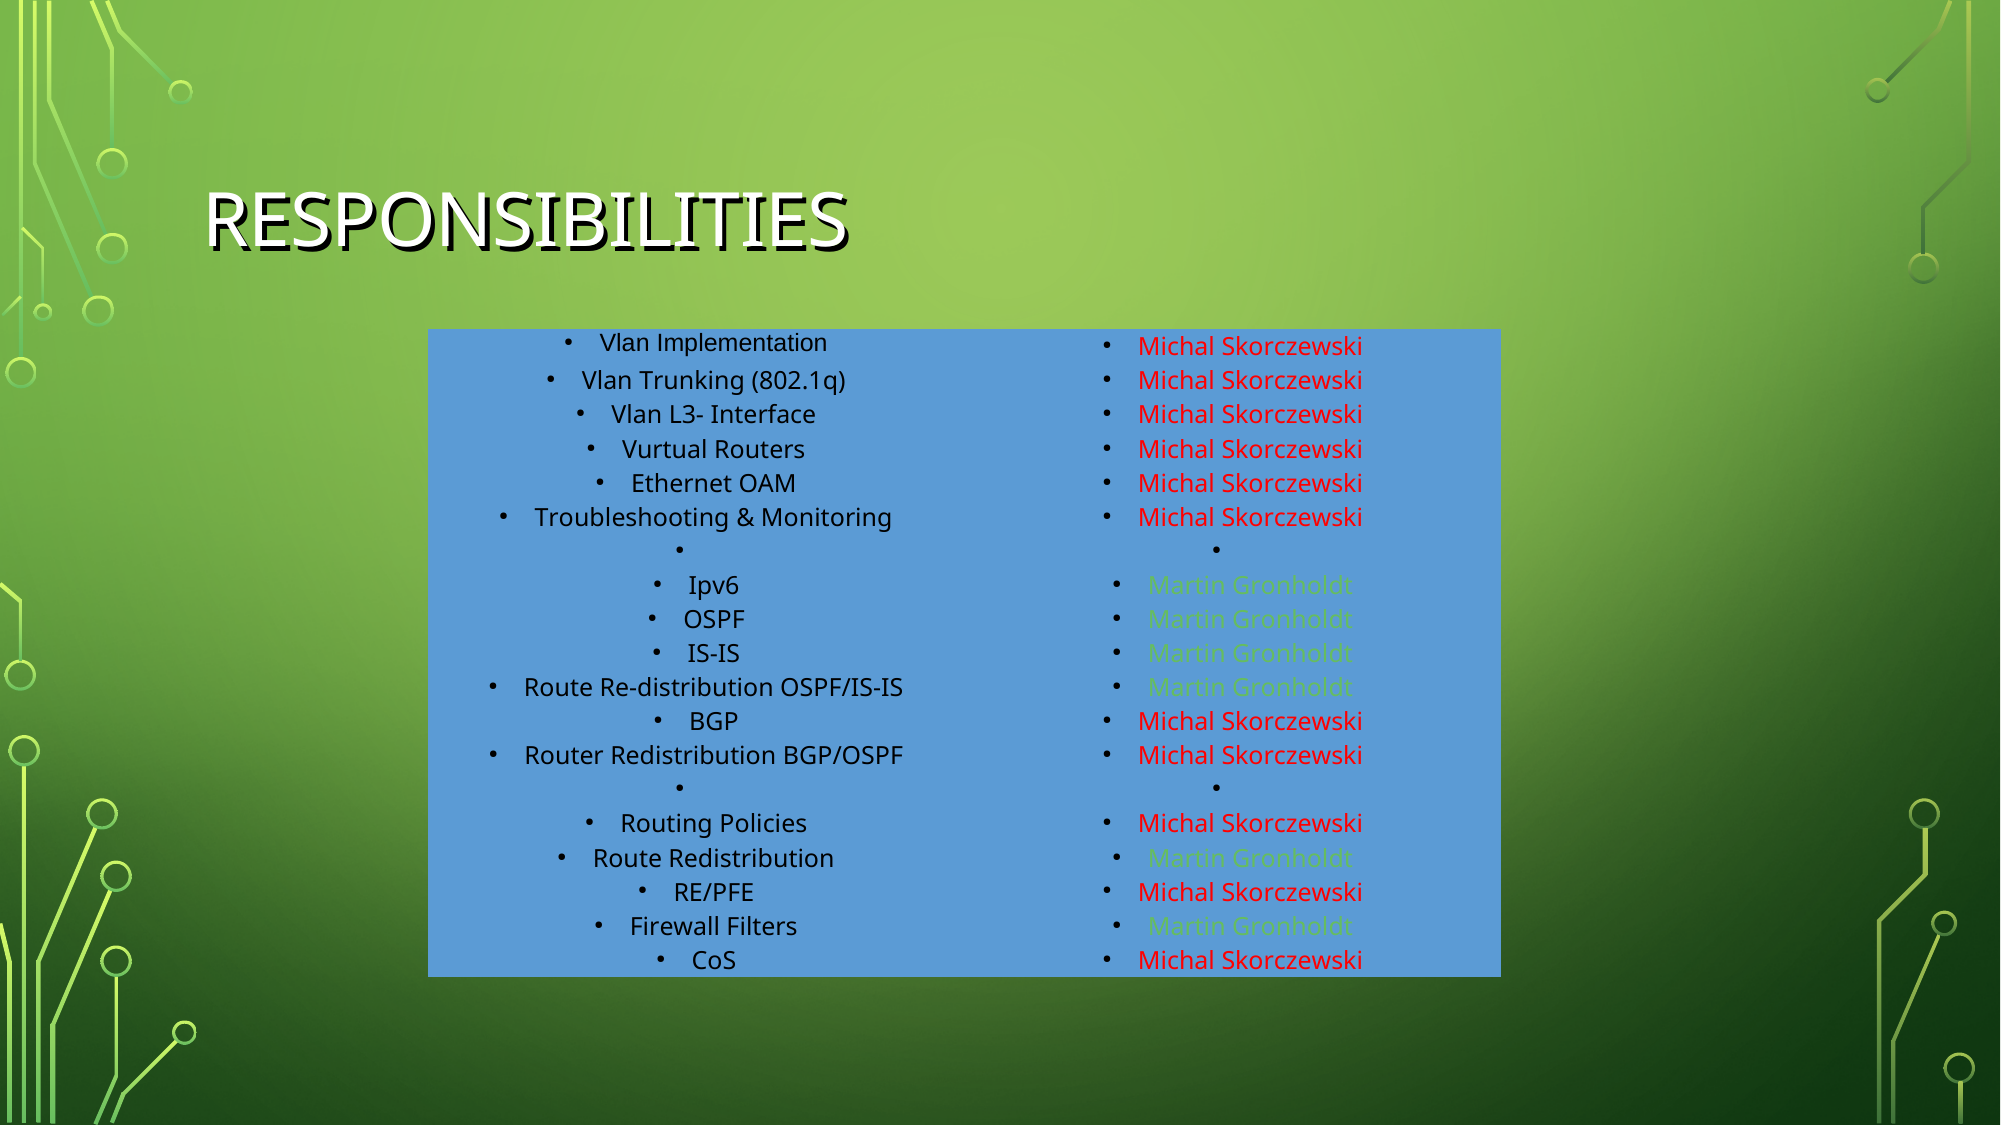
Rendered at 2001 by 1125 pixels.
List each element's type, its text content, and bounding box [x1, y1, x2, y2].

table_cell Michal Skorczewski [965, 704, 1501, 738]
table_cell [428, 772, 965, 806]
table_cell Route Redistribution [428, 840, 965, 874]
table_cell Michal Skorczewski [965, 499, 1501, 534]
table_cell Vlan Trunking (802.1q) [428, 363, 965, 397]
table_cell OSPF [428, 602, 965, 636]
table_cell [965, 772, 1501, 806]
table_cell Vlan L3- Interface [428, 397, 965, 431]
table_cell Ipv6 [428, 568, 965, 602]
table_cell Routing Policies [428, 806, 965, 840]
table_cell Michal Skorczewski [965, 874, 1501, 908]
table_cell Route Re-distribution OSPF/IS-IS [428, 670, 965, 704]
table_cell Martin Gronholdt [965, 602, 1501, 636]
table_header Vlan Implementation [428, 329, 965, 363]
table_cell Michal Skorczewski [965, 431, 1501, 465]
table_cell CoS [428, 942, 965, 977]
table_cell [428, 534, 965, 568]
table_cell Firewall Filters [428, 908, 965, 942]
table_cell Martin Gronholdt [965, 636, 1501, 670]
table_cell IS-IS [428, 636, 965, 670]
table_cell [965, 534, 1501, 568]
table_cell Troubleshooting & Monitoring [428, 499, 965, 534]
table_cell Martin Gronholdt [965, 840, 1501, 874]
title Responsibilities [187, 101, 1813, 344]
table_cell Michal Skorczewski [965, 942, 1501, 977]
table_cell Michal Skorczewski [965, 738, 1501, 772]
table_cell Martin Gronholdt [965, 568, 1501, 602]
table_cell Michal Skorczewski [965, 465, 1501, 499]
table_cell Vurtual Routers [428, 431, 965, 465]
table_cell Martin Gronholdt [965, 908, 1501, 942]
table_cell Michal Skorczewski [965, 806, 1501, 840]
table_cell Router Redistribution BGP/OSPF [428, 738, 965, 772]
table_cell Michal Skorczewski [965, 363, 1501, 397]
table_cell Martin Gronholdt [965, 670, 1501, 704]
table_cell Michal Skorczewski [965, 397, 1501, 431]
table_header Michal Skorczewski [965, 329, 1501, 363]
table_cell RE/PFE [428, 874, 965, 908]
table_cell BGP [428, 704, 965, 738]
table_cell Ethernet OAM [428, 465, 965, 499]
